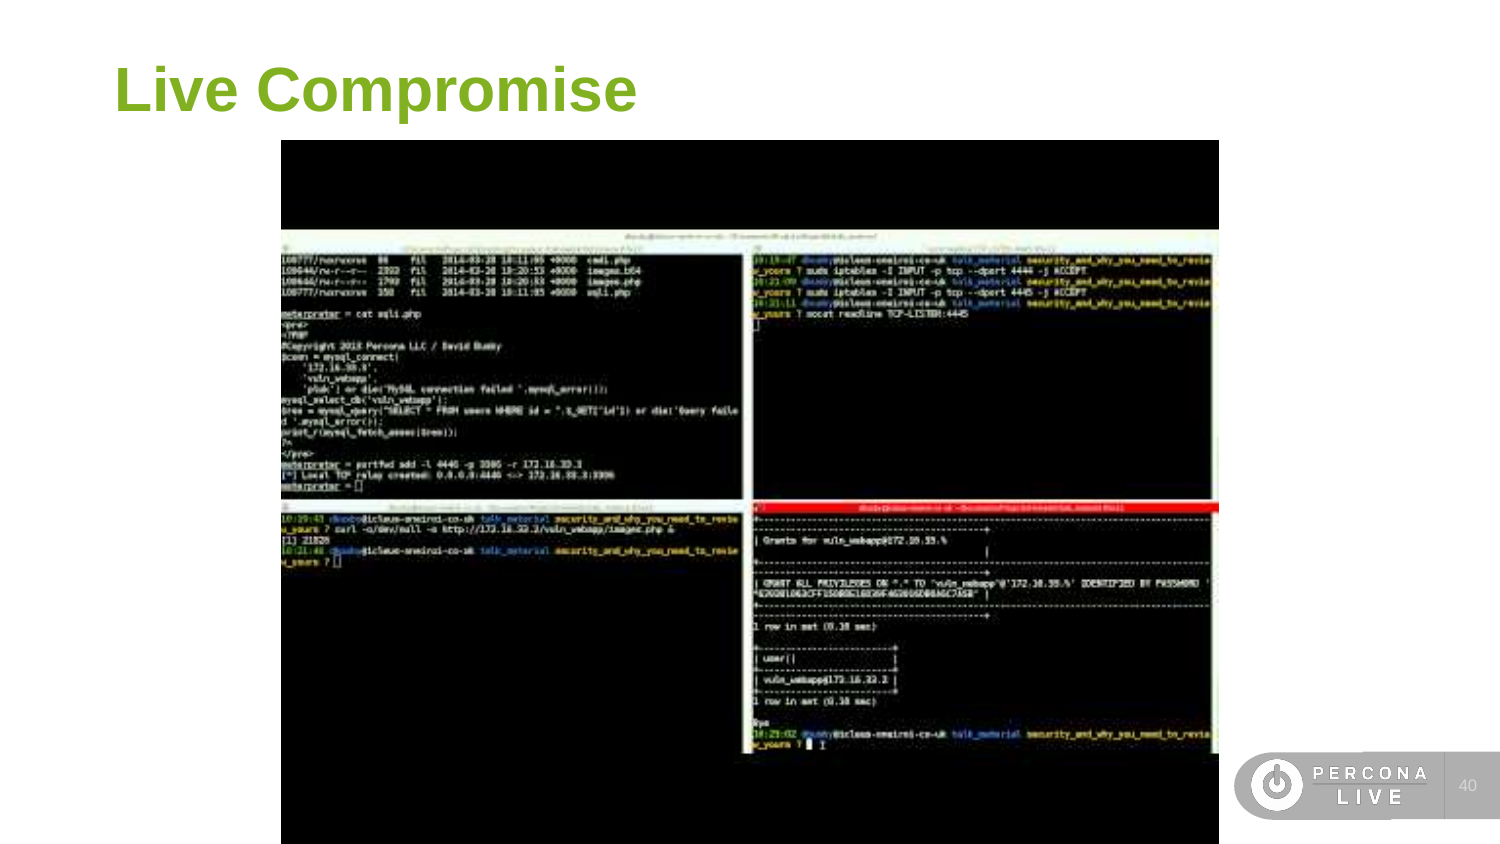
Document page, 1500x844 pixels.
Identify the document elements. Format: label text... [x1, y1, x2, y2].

picture [1251, 759, 1427, 811]
title Live Compromise [103, 6, 1397, 176]
picture [281, 140, 1219, 844]
